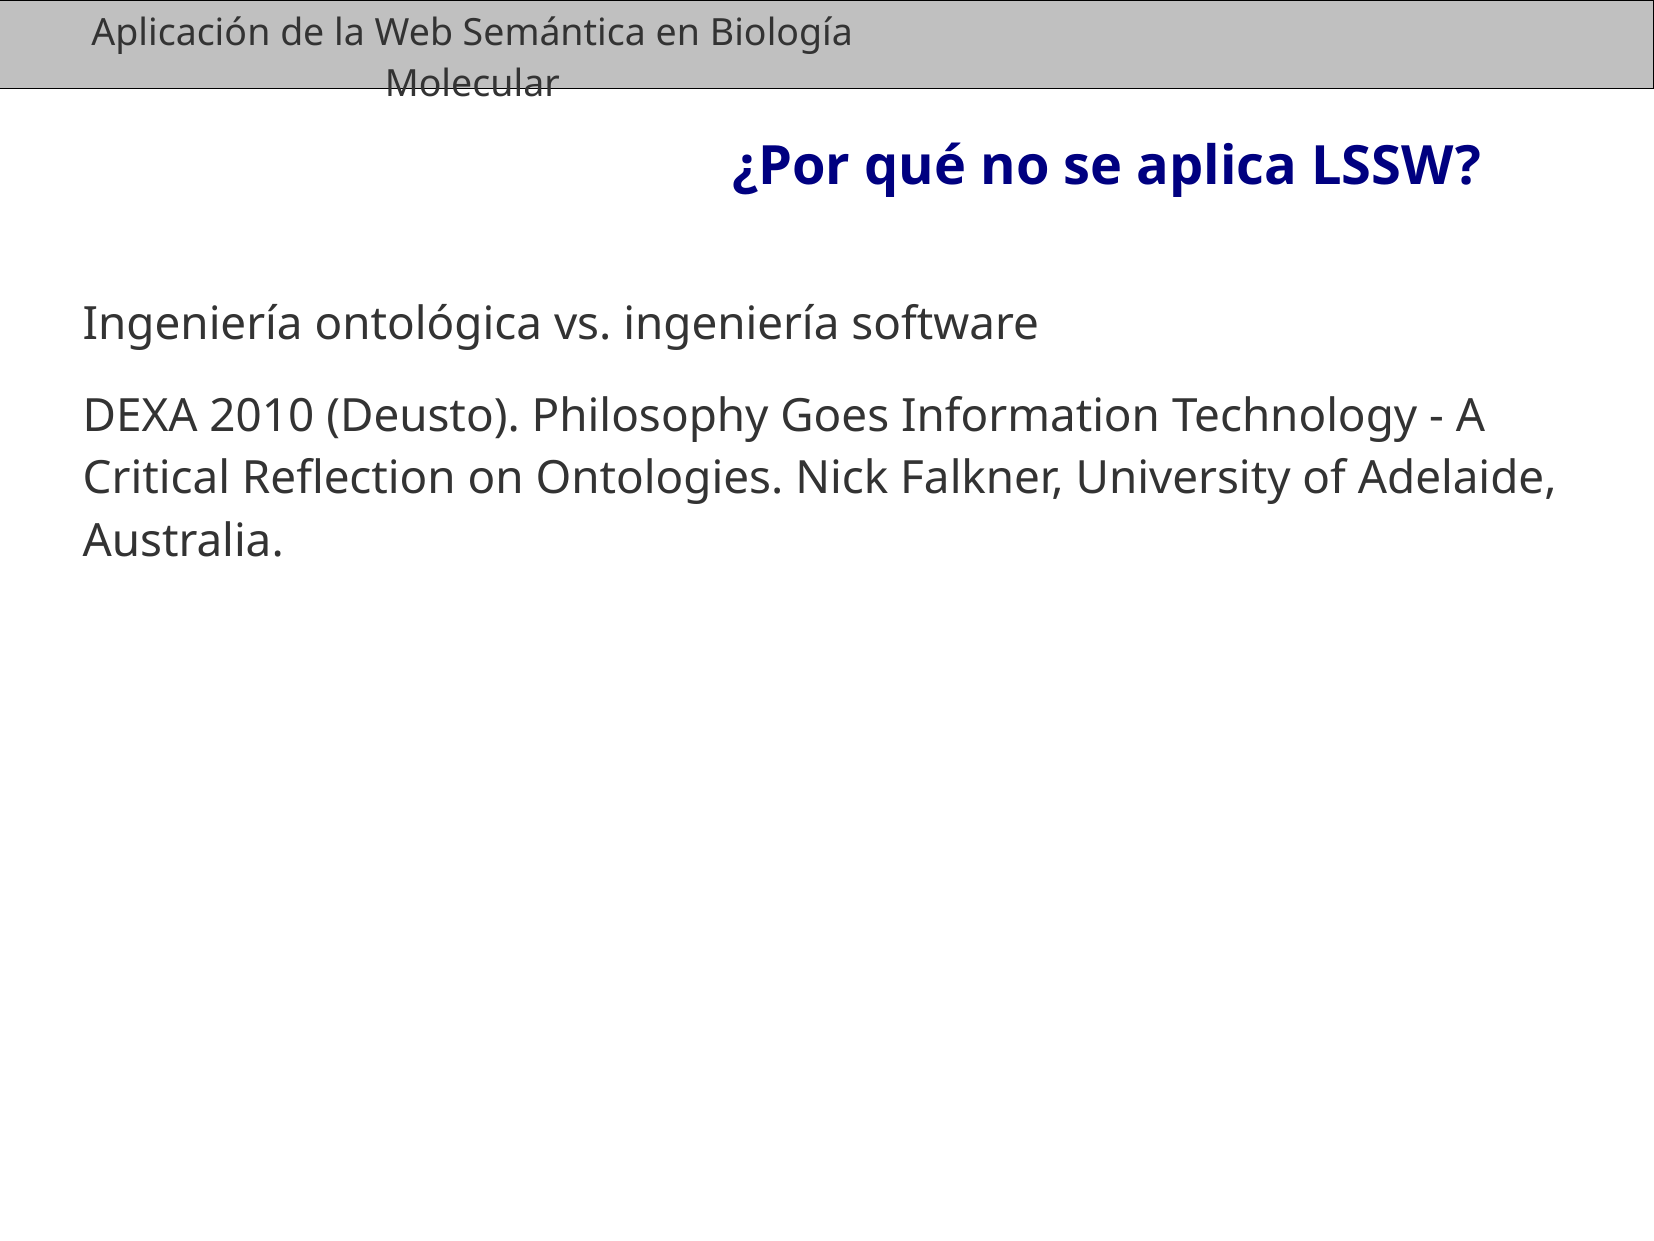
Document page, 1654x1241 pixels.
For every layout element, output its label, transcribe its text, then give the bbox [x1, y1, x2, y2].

text_box ¿Por qué no se aplica LSSW? [561, 125, 1654, 202]
text_box [0, 0, 1654, 89]
list Ingeniería ontológica vs. ingeniería software DEXA 2010 (Deusto). Philosophy Goes Information Technology - A Critical Reflection on Ontologies. Nick Falkner, University of Adelaide, Australia. [82, 290, 1571, 1182]
text_box Aplicación de la Web Semántica en Biología Molecular [0, 23, 945, 89]
